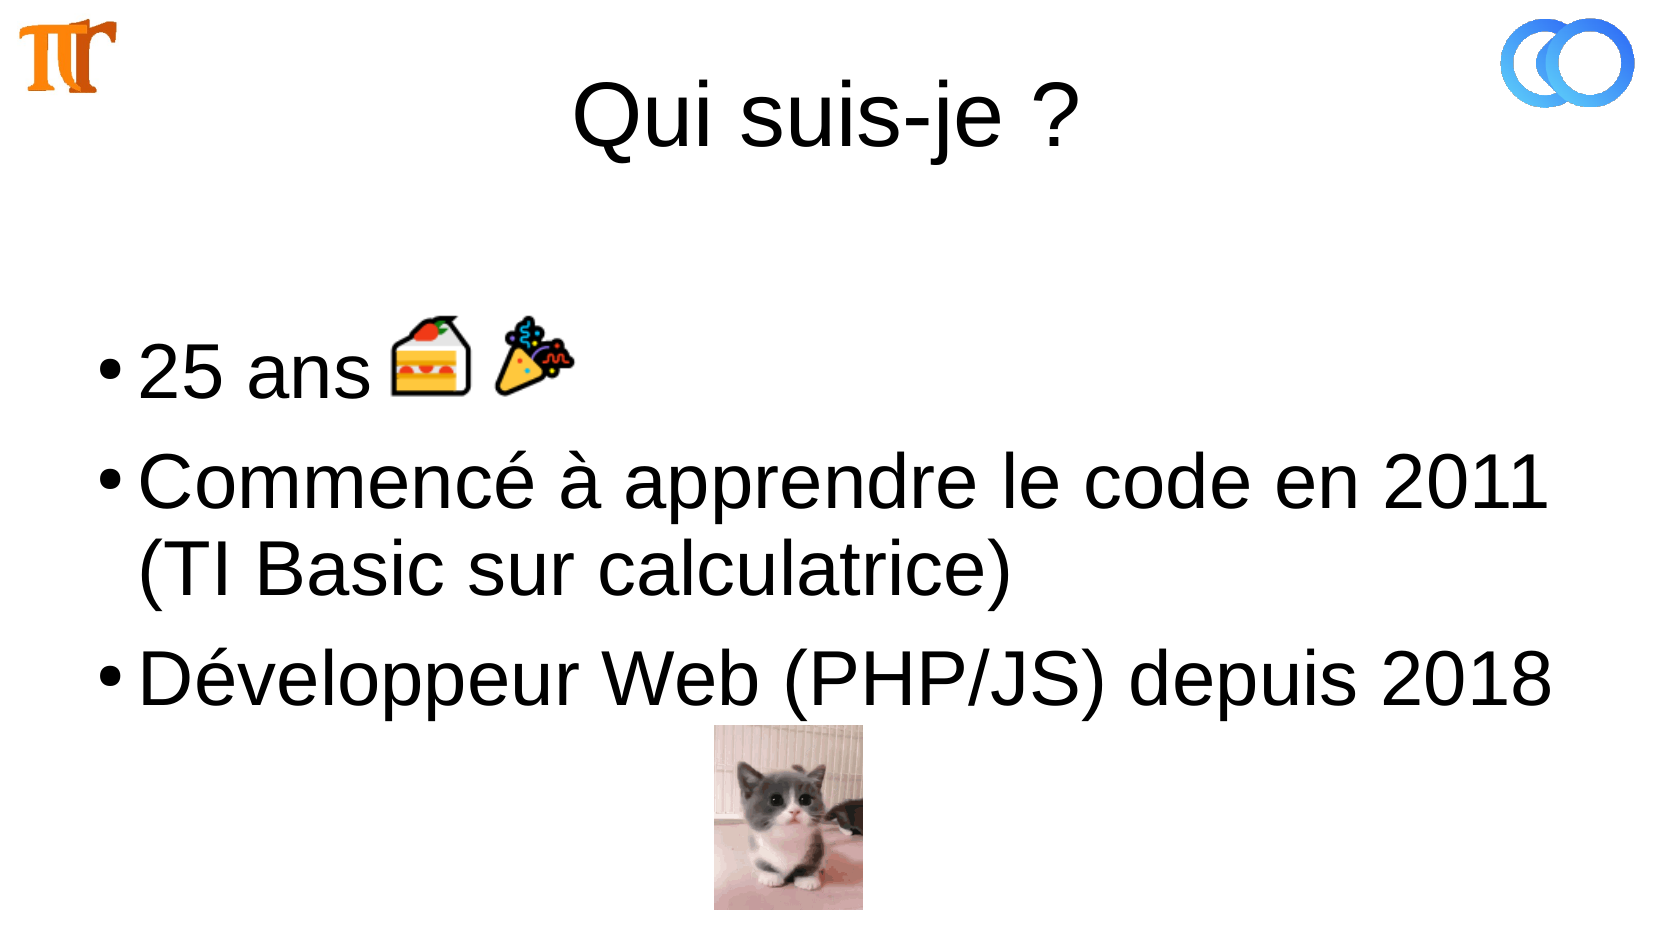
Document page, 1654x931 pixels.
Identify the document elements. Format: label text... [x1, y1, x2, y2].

title Qui suis-je ? [82, 37, 1571, 193]
picture [714, 725, 863, 910]
picture [372, 302, 587, 408]
list 25 ans Commencé à apprendre le code en 2011 (TI Basic sur calculatrice) Développeur Web (PHP/JS) depuis 2018 [82, 217, 1571, 758]
picture [1450, 0, 1654, 142]
picture [17, 5, 119, 107]
